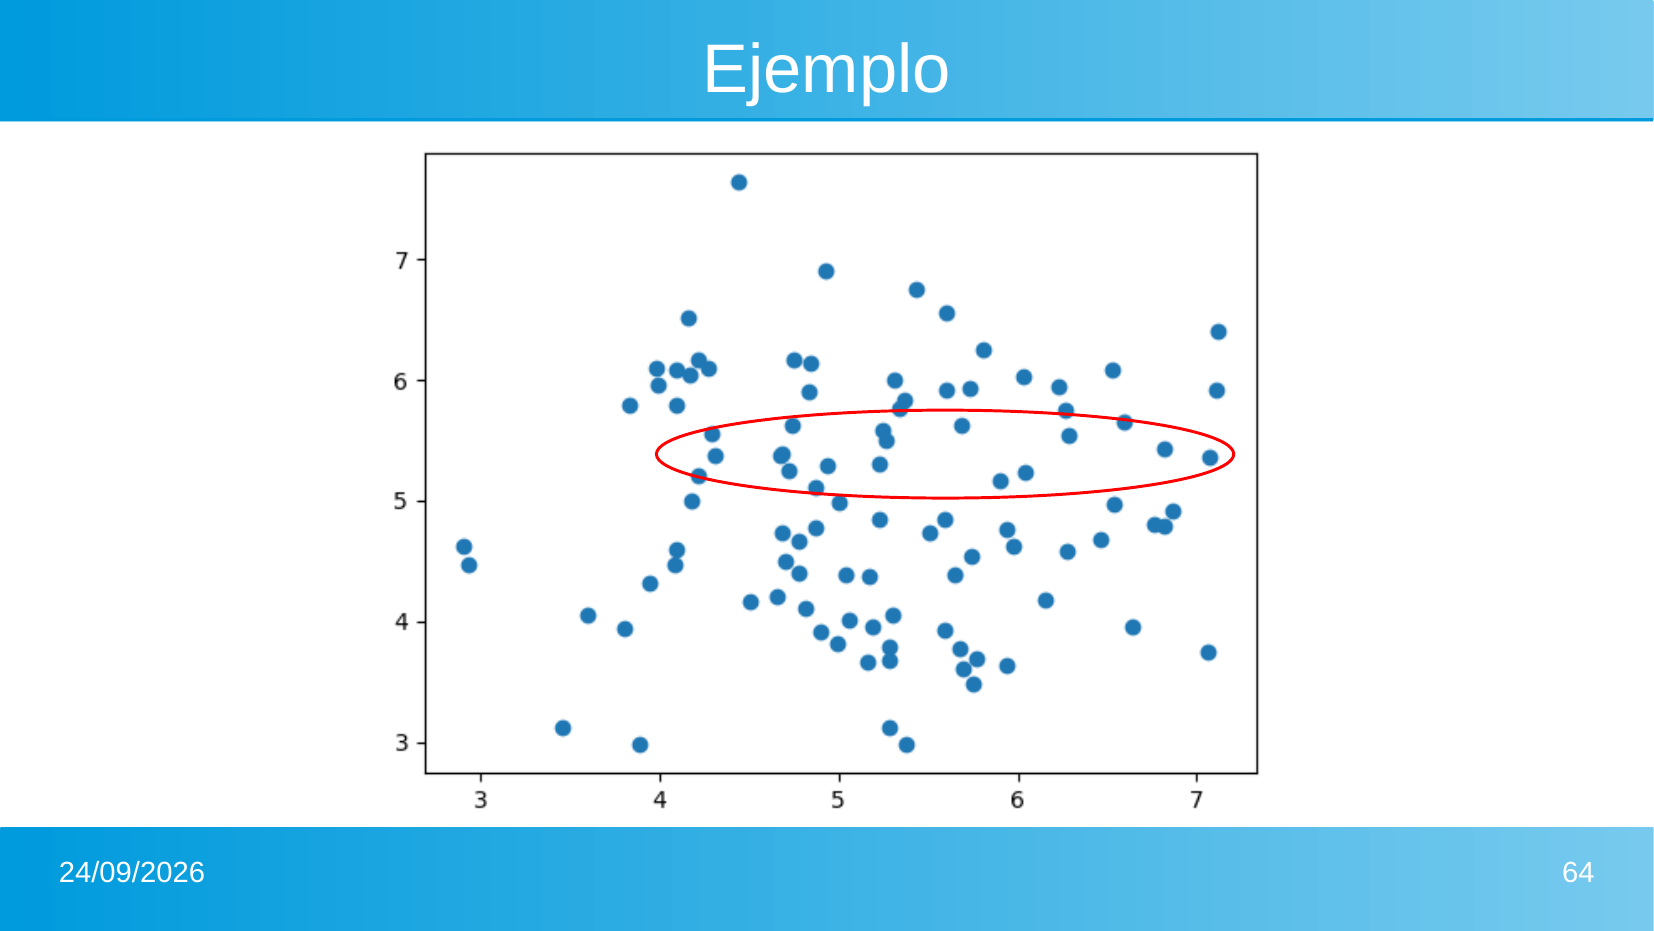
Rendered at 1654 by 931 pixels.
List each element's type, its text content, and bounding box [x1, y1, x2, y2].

picture [388, 145, 1265, 818]
title Ejemplo [59, 29, 1595, 108]
